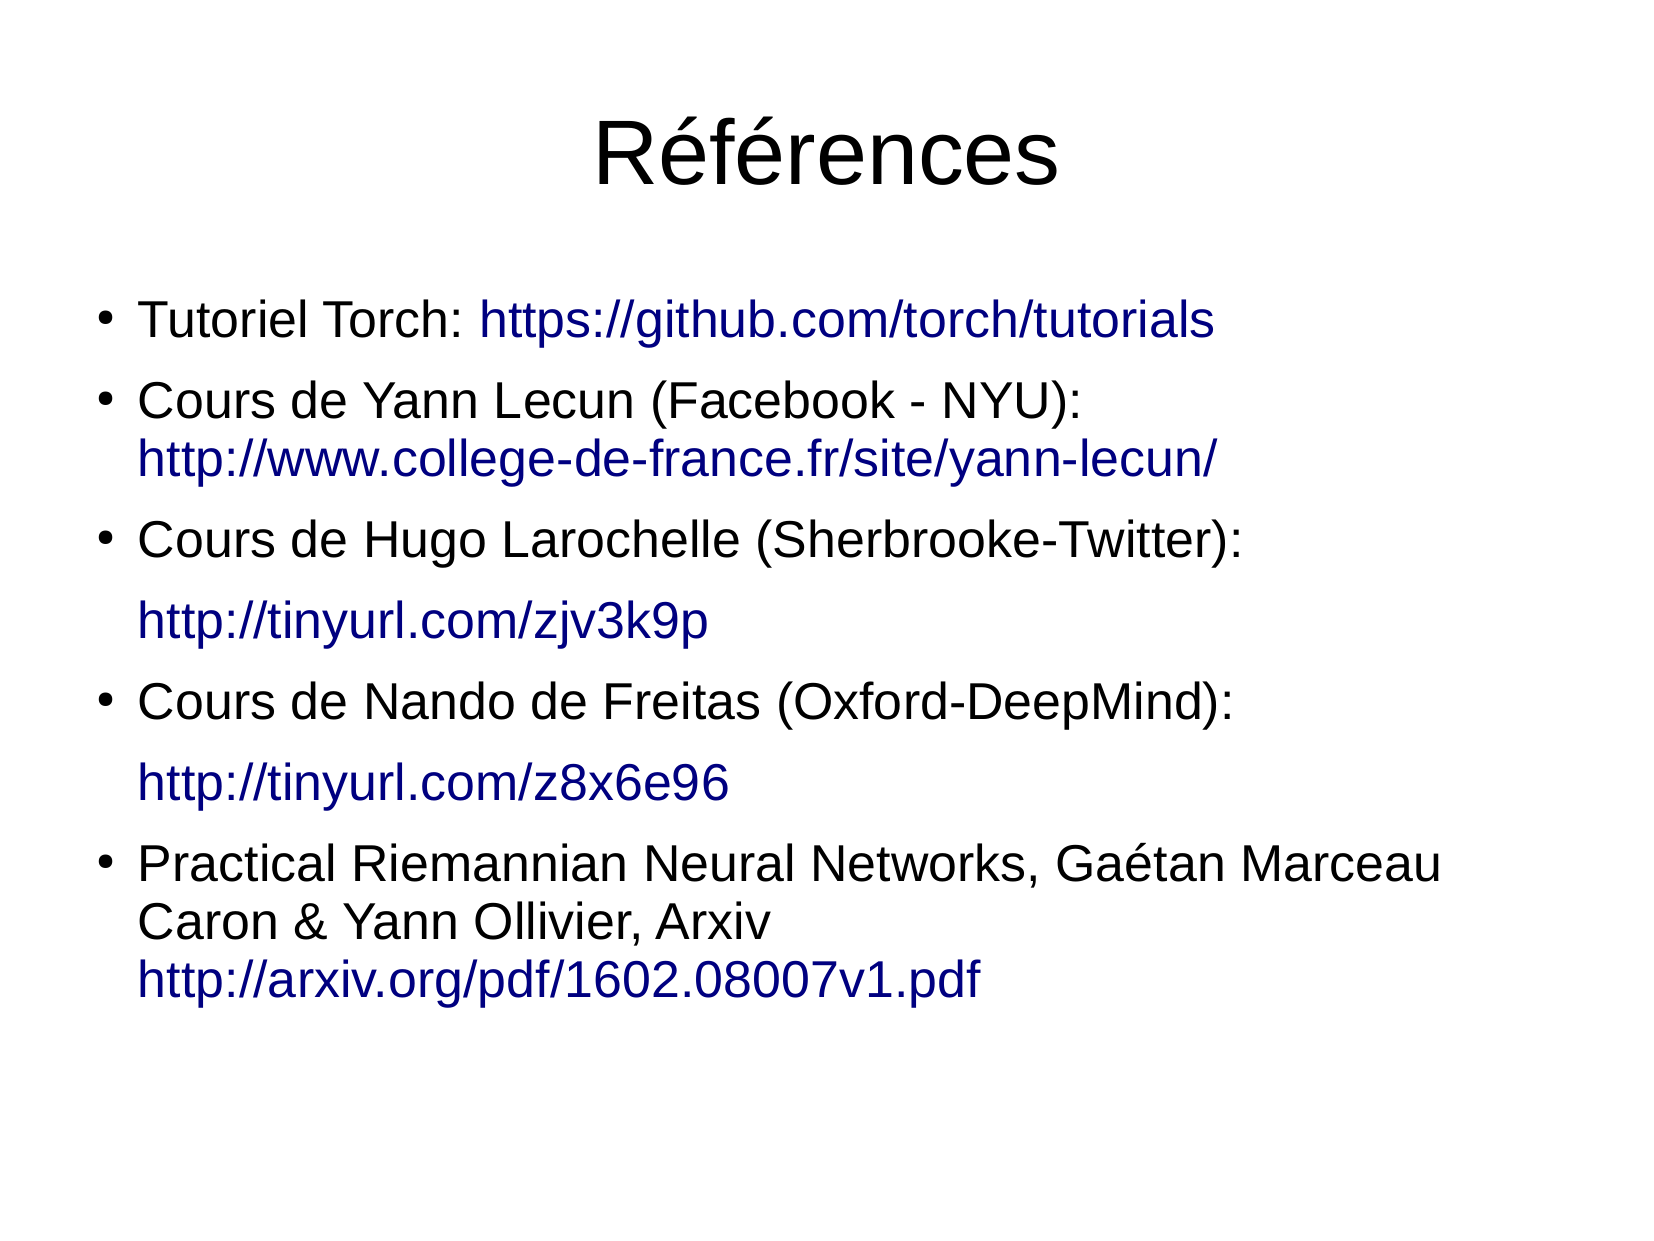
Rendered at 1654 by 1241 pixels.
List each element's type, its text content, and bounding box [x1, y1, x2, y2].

list Tutoriel Torch: https://github.com/torch/tutorials Cours de Yann Lecun (Facebook - NYU):http://www.college-de-france.fr/site/yann-lecun/ Cours de Hugo Larochelle (Sherbrooke-Twitter): http://tinyurl.com/zjv3k9p Cours de Nando de Freitas (Oxford-DeepMind): http://tinyurl.com/z8x6e96 Practical Riemannian Neural Networks, Gaétan Marceau Caron & Yann Ollivier, Arxiv http://arxiv.org/pdf/1602.08007v1.pdf [82, 290, 1571, 1010]
title Références [82, 49, 1571, 257]
